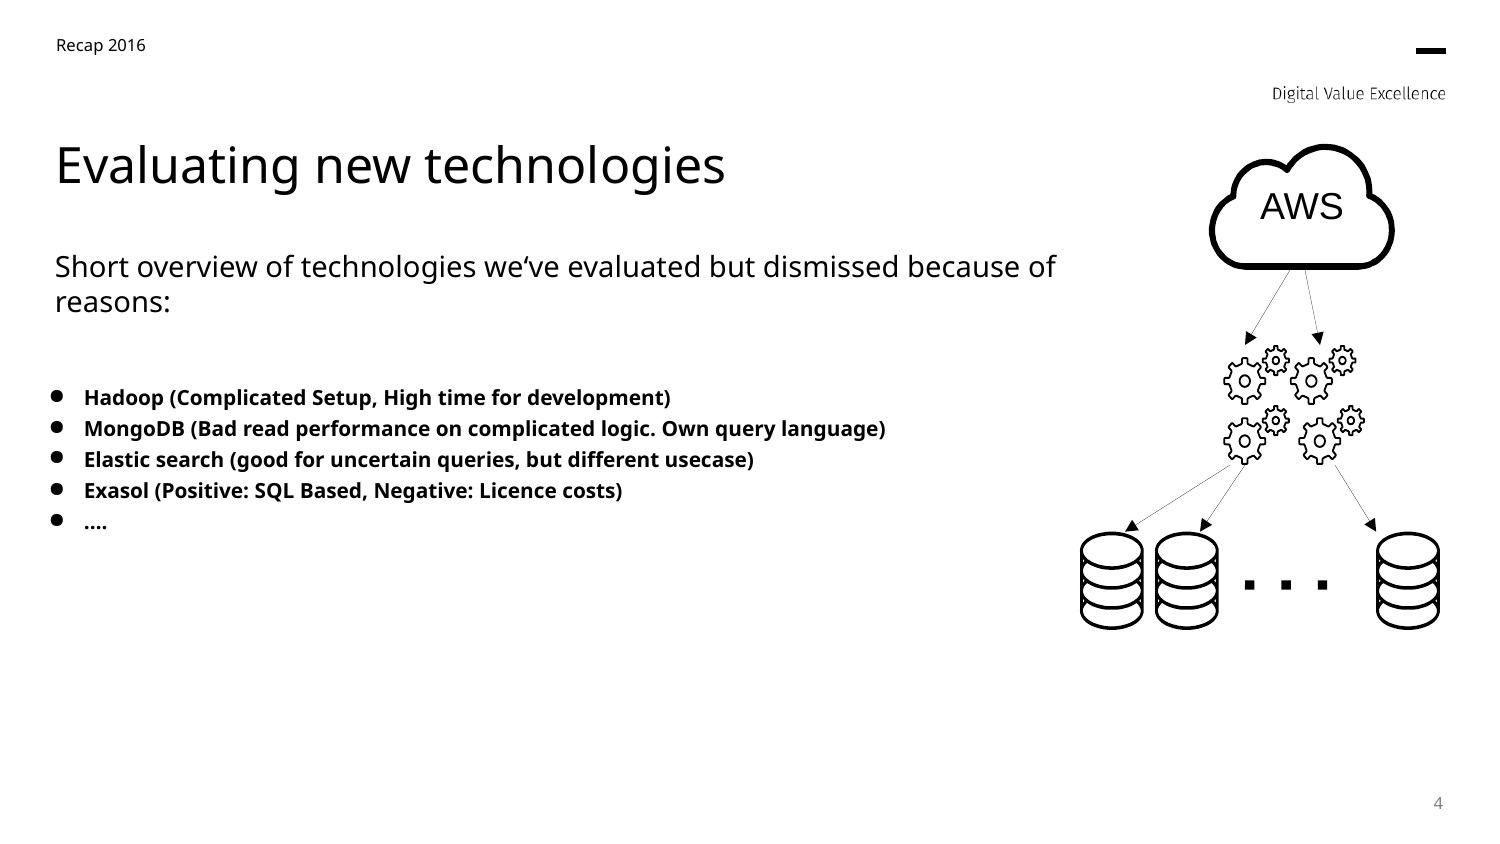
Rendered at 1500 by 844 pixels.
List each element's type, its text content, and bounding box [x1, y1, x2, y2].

text_box [1261, 345, 1290, 377]
text_box Hadoop (Complicated Setup, High time for development) MongoDB (Bad read performance on complicated logic. Own query language) Elastic search (good for uncertain queries, but different usecase) Exasol (Positive: SQL Based, Negative: Licence costs) …. [37, 353, 1066, 615]
text_box [1376, 531, 1440, 630]
text_box [1298, 417, 1342, 465]
text_box [1261, 405, 1290, 437]
text_box <number> [1104, 782, 1455, 827]
text_box Evaluating new technologies [1216, 150, 1388, 226]
text_box Evaluating new technologies [44, 127, 1455, 226]
text_box [1154, 531, 1219, 630]
text_box [1289, 357, 1333, 405]
text_box [1223, 357, 1267, 405]
text_box [1079, 531, 1144, 630]
text_box [1223, 417, 1267, 465]
text_box [1336, 405, 1365, 437]
text_box Recap 2016 [44, 29, 1216, 72]
text_box AWS [1208, 143, 1395, 270]
text_box [1328, 345, 1357, 377]
text_box Short overview of technologies we‘ve evaluated but dismissed because of reasons: [43, 248, 1072, 510]
